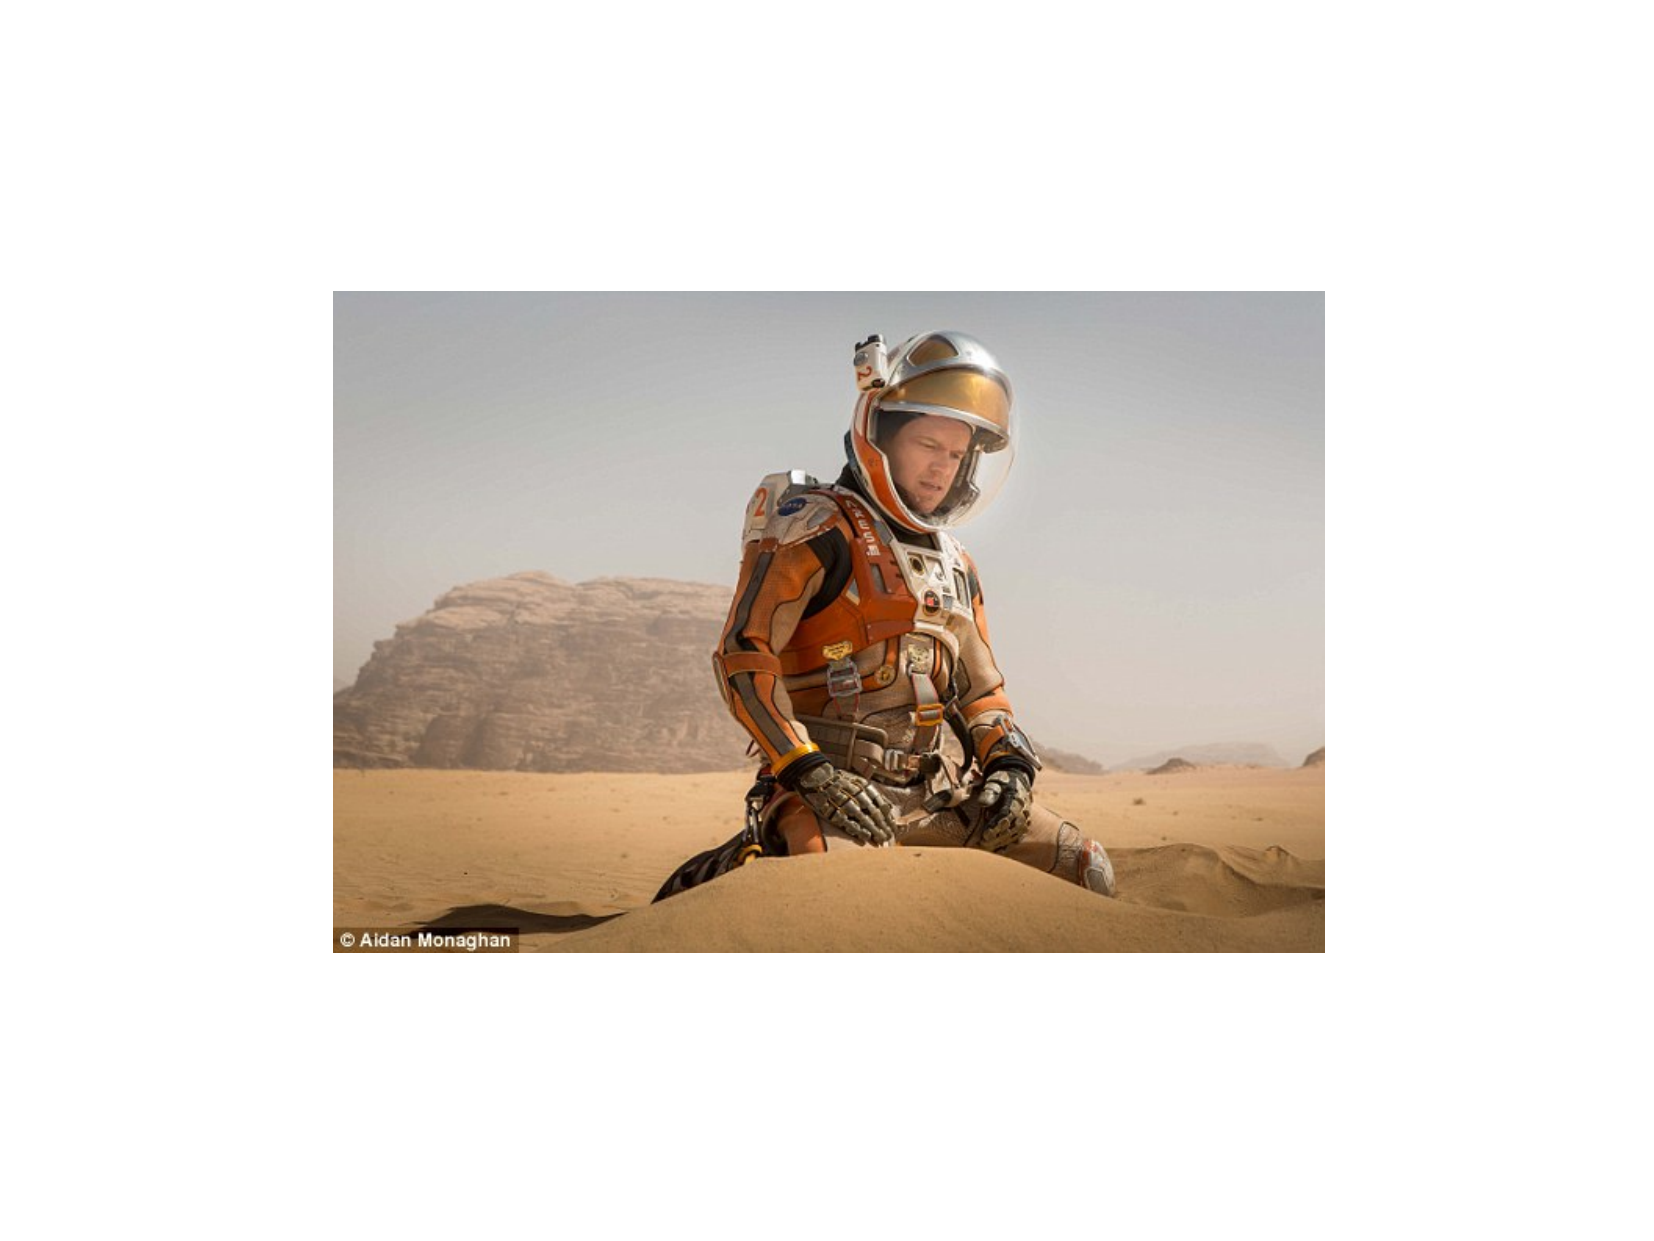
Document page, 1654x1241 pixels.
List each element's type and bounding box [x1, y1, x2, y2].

picture [333, 291, 1325, 953]
